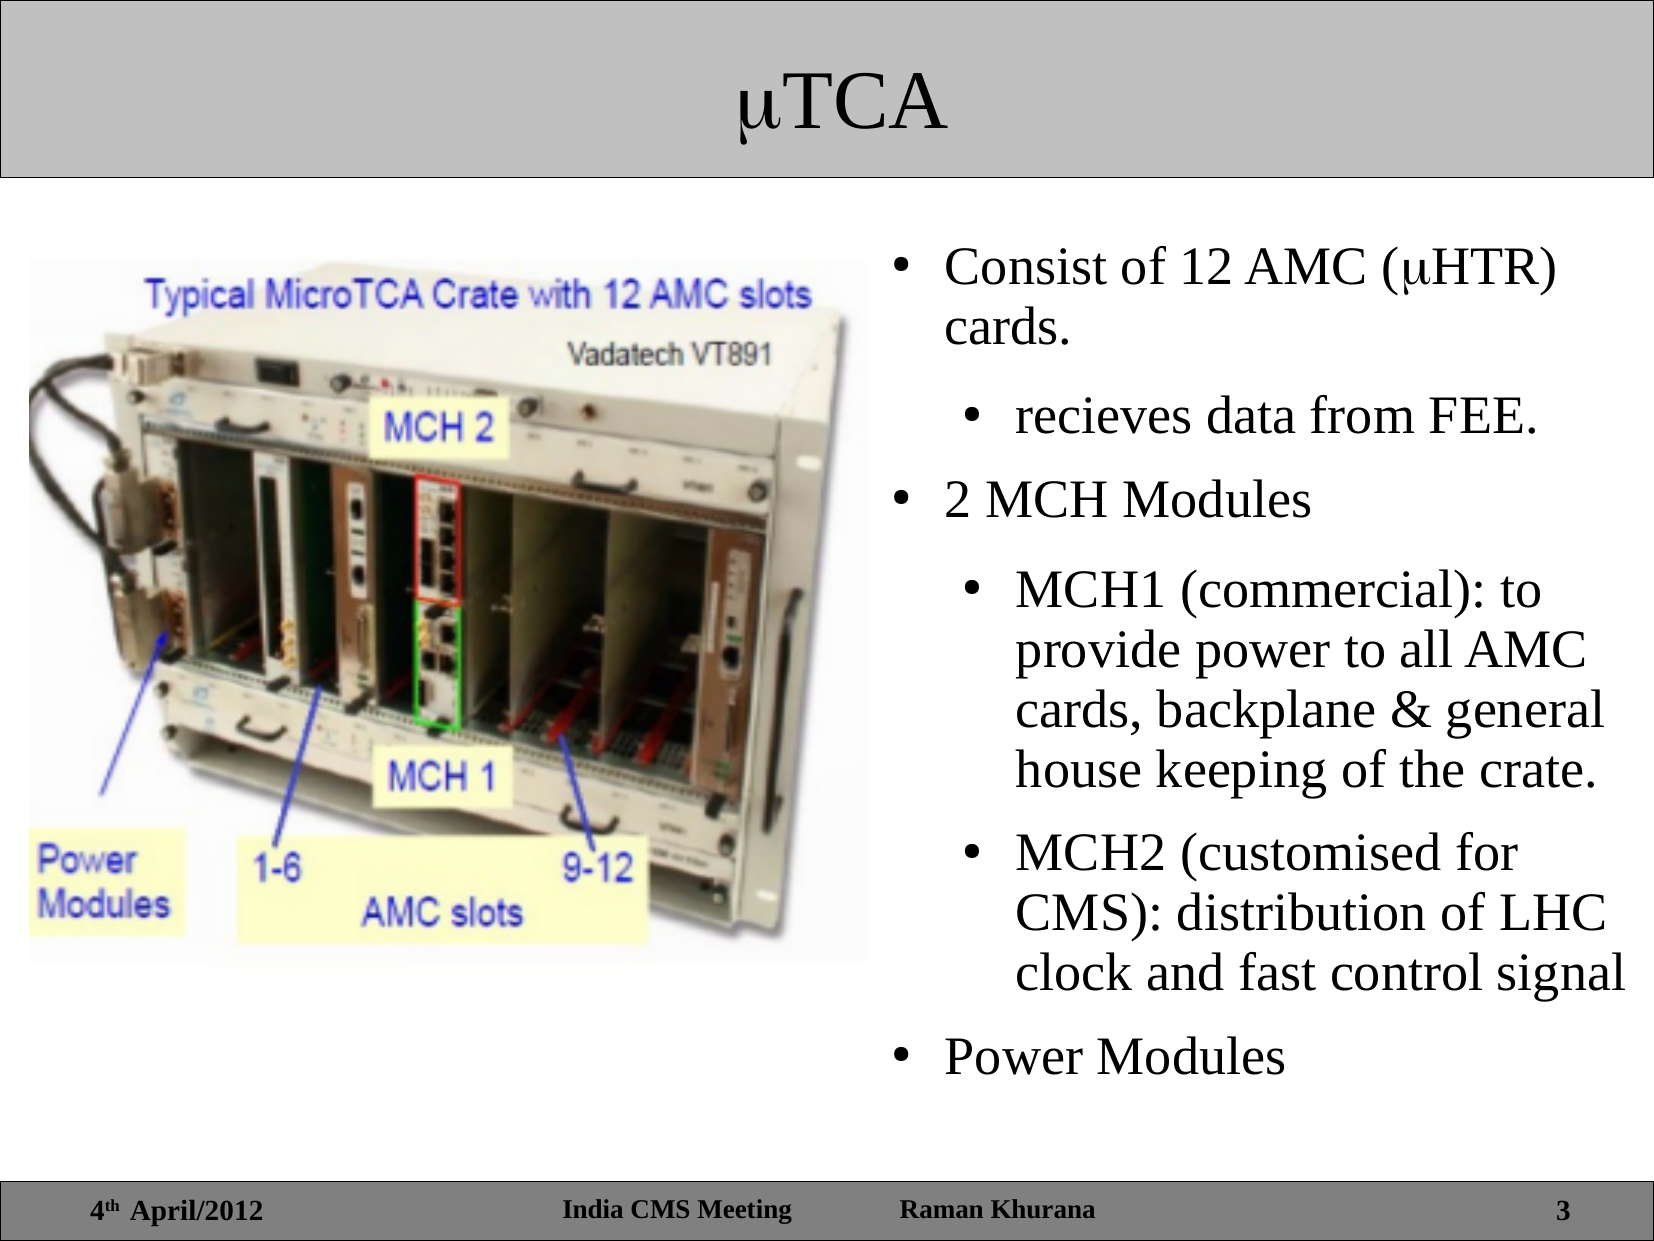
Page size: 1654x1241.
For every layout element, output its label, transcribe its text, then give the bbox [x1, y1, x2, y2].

list Consist of 12 AMC (mHTR) cards. recieves data from FEE. 2 MCH Modules MCH1 (commercial): to provide power to all AMC cards, backplane & general house keeping of the crate. MCH2 (customised for CMS): distribution of LHC clock and fast control signal Power Modules [874, 236, 1630, 1241]
picture [29, 236, 874, 975]
title mTCA [82, 35, 1571, 166]
